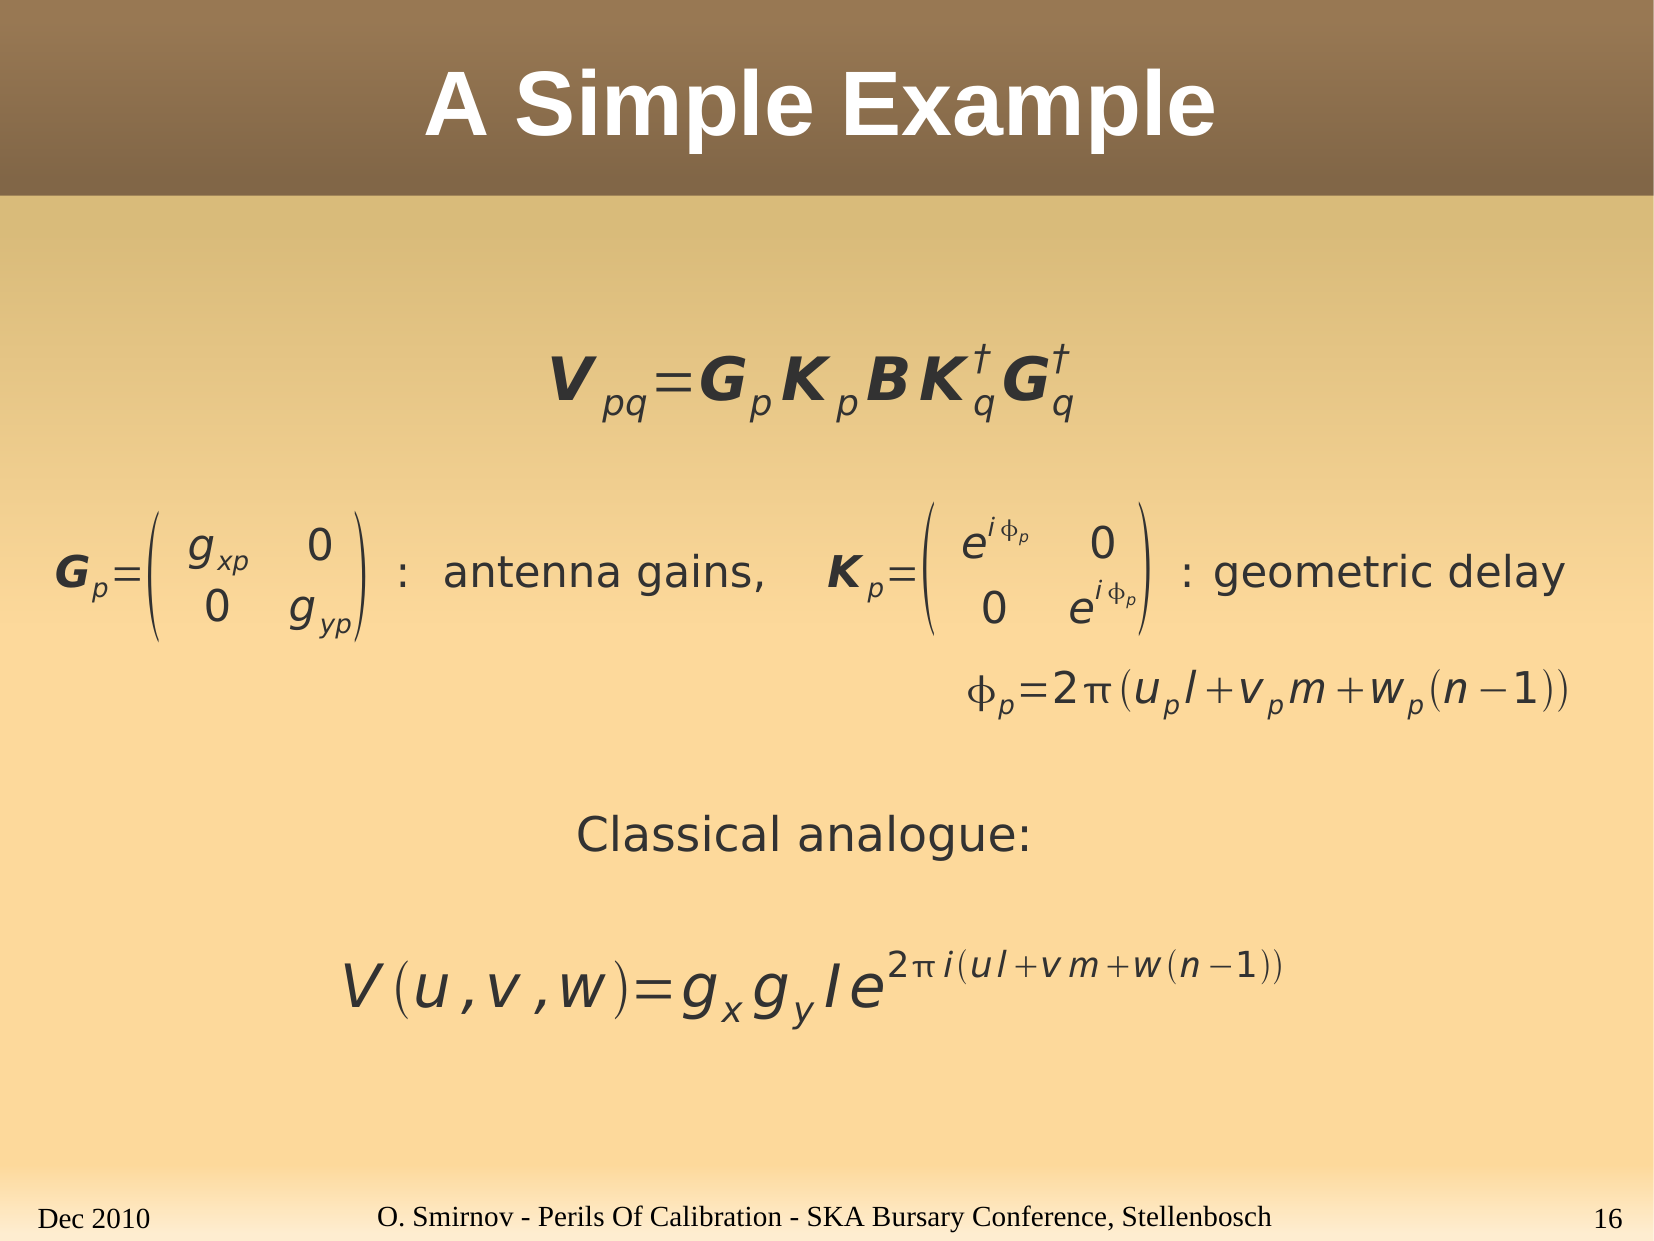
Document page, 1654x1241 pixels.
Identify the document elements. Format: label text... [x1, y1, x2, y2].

title A Simple Example [76, 0, 1565, 208]
chart [49, 337, 1576, 1031]
picture [0, 0, 1654, 1241]
